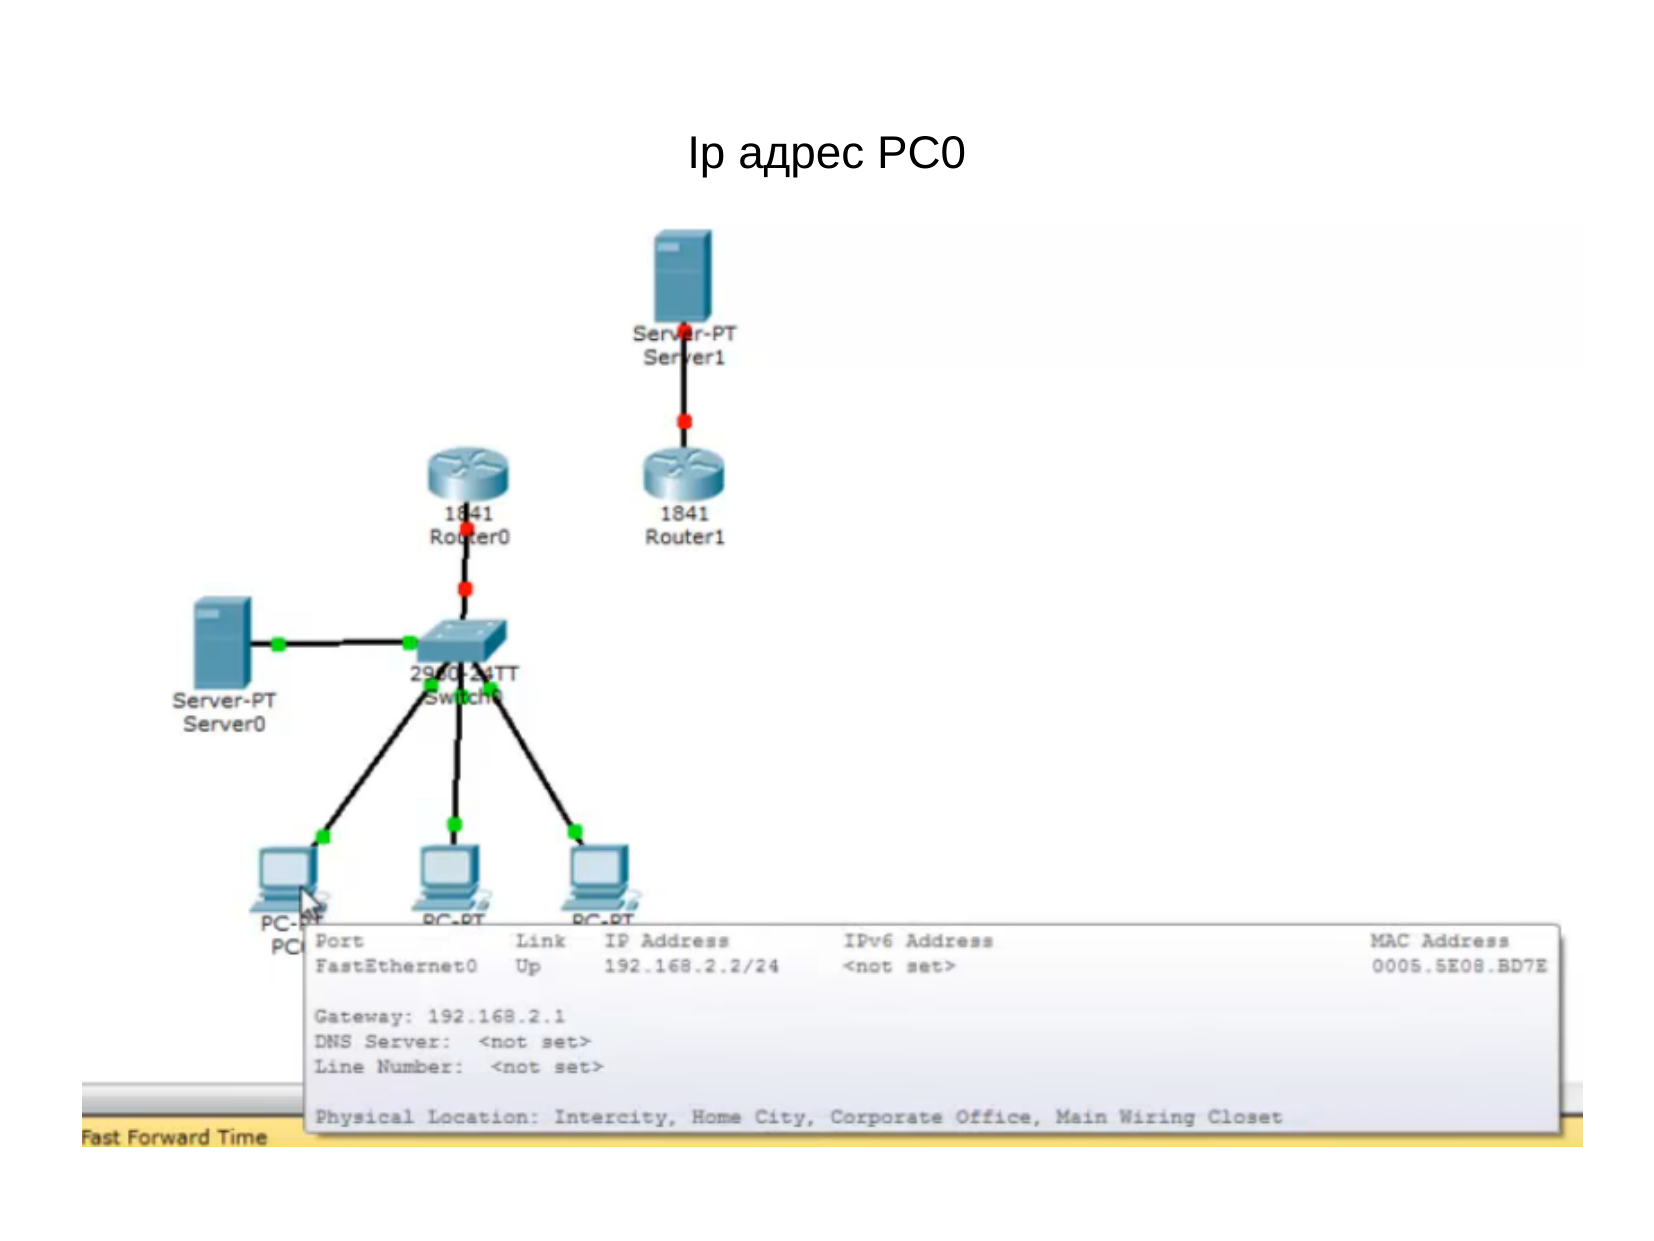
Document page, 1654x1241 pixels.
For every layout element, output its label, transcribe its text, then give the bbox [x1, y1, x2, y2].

picture [82, 224, 1583, 1147]
title Ip адрес PC0 [82, 49, 1571, 224]
